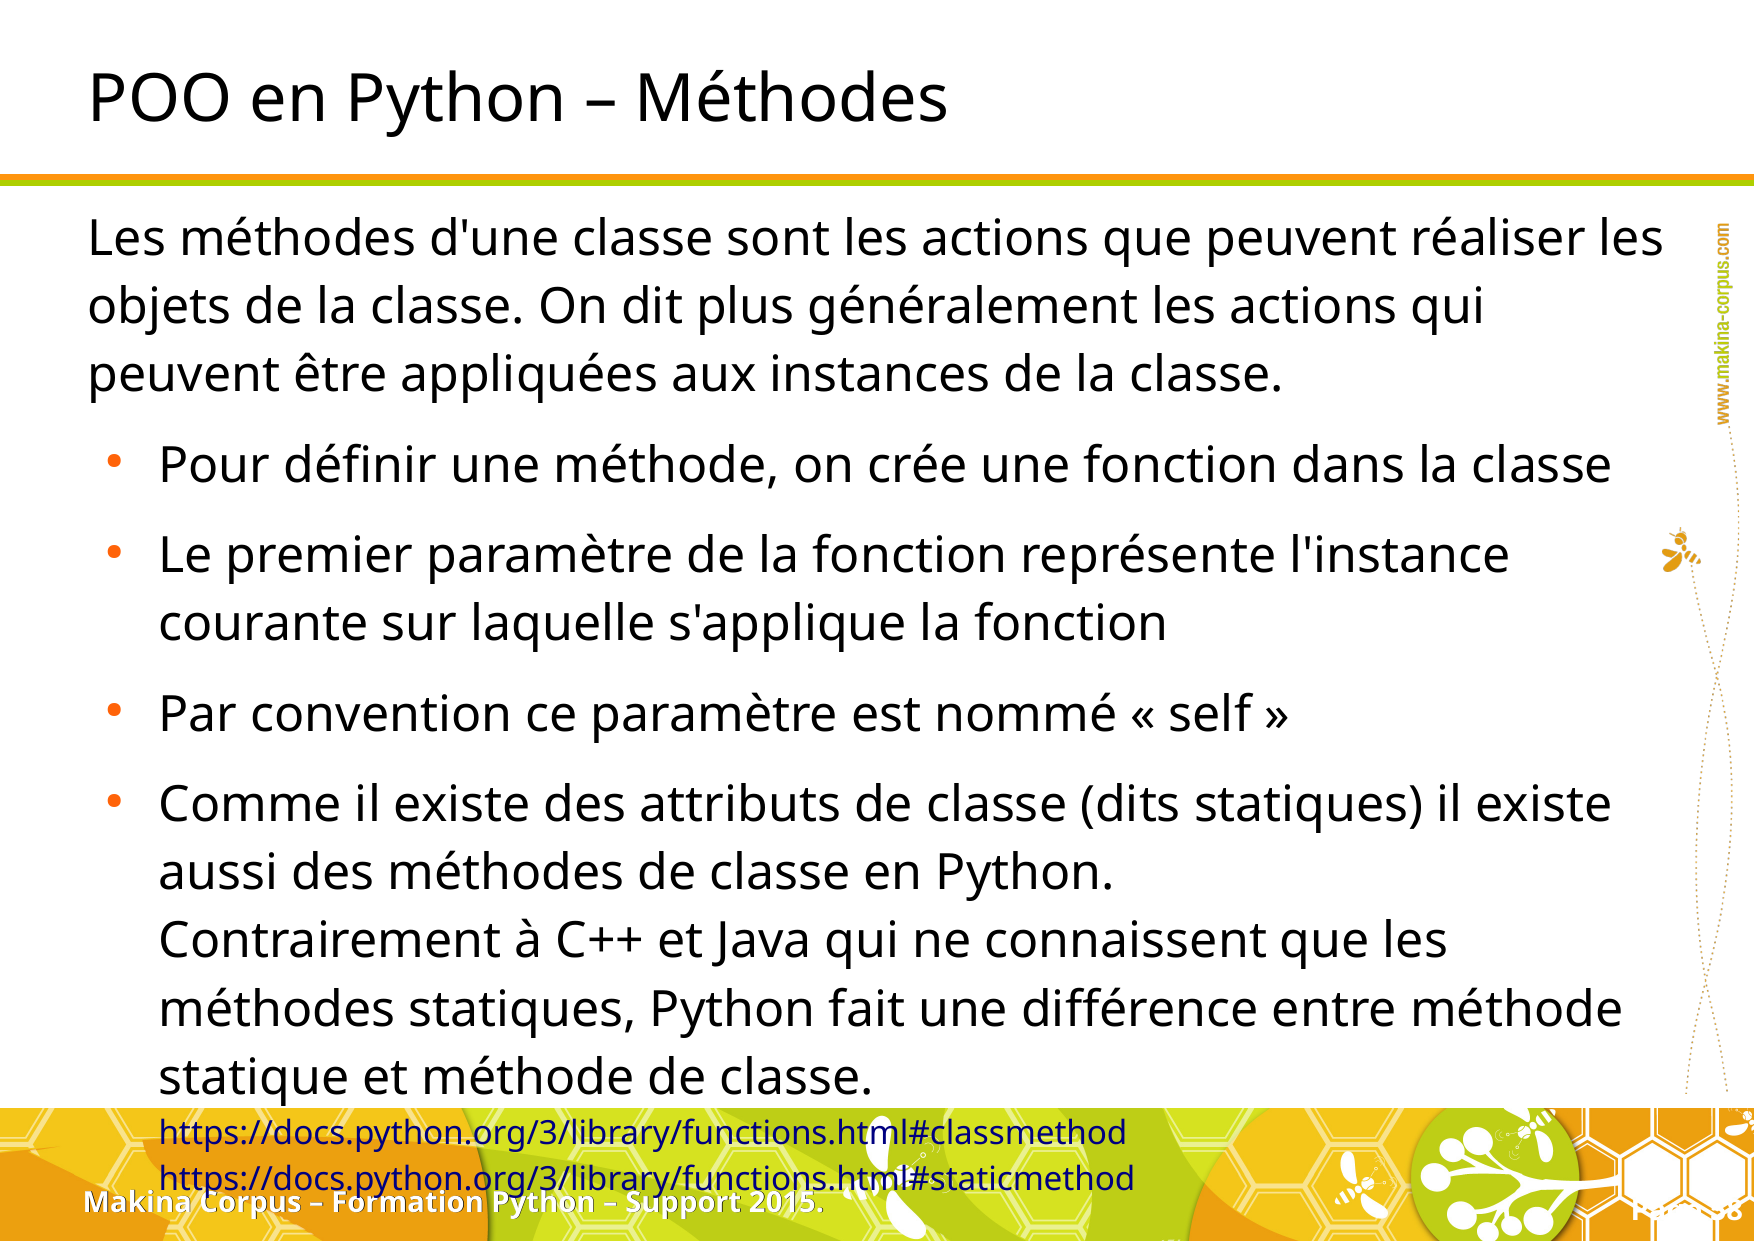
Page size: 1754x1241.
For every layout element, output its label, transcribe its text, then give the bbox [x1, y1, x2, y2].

list Les méthodes d'une classe sont les actions que peuvent réaliser les objets de la classe. On dit plus généralement les actions qui peuvent être appliquées aux instances de la classe. Pour définir une méthode, on crée une fonction dans la classe Le premier paramètre de la fonction représente l'instance courante sur laquelle s'applique la fonction Par convention ce paramètre est nommé « self » Comme il existe des attributs de classe (dits statiques) il existe aussi des méthodes de classe en Python. Contrairement à C++ et Java qui ne connaissent que les méthodes statiques, Python fait une différence entre méthode statique et méthode de classe. https://docs.python.org/3/library/functions.html#classmethodhttps://docs.python.org/3/library/functions.html#staticmethod [87, 201, 1667, 1041]
title POO en Python – Méthodes [87, 31, 1667, 160]
picture [0, 1108, 1754, 1241]
picture [1639, 203, 1754, 1093]
